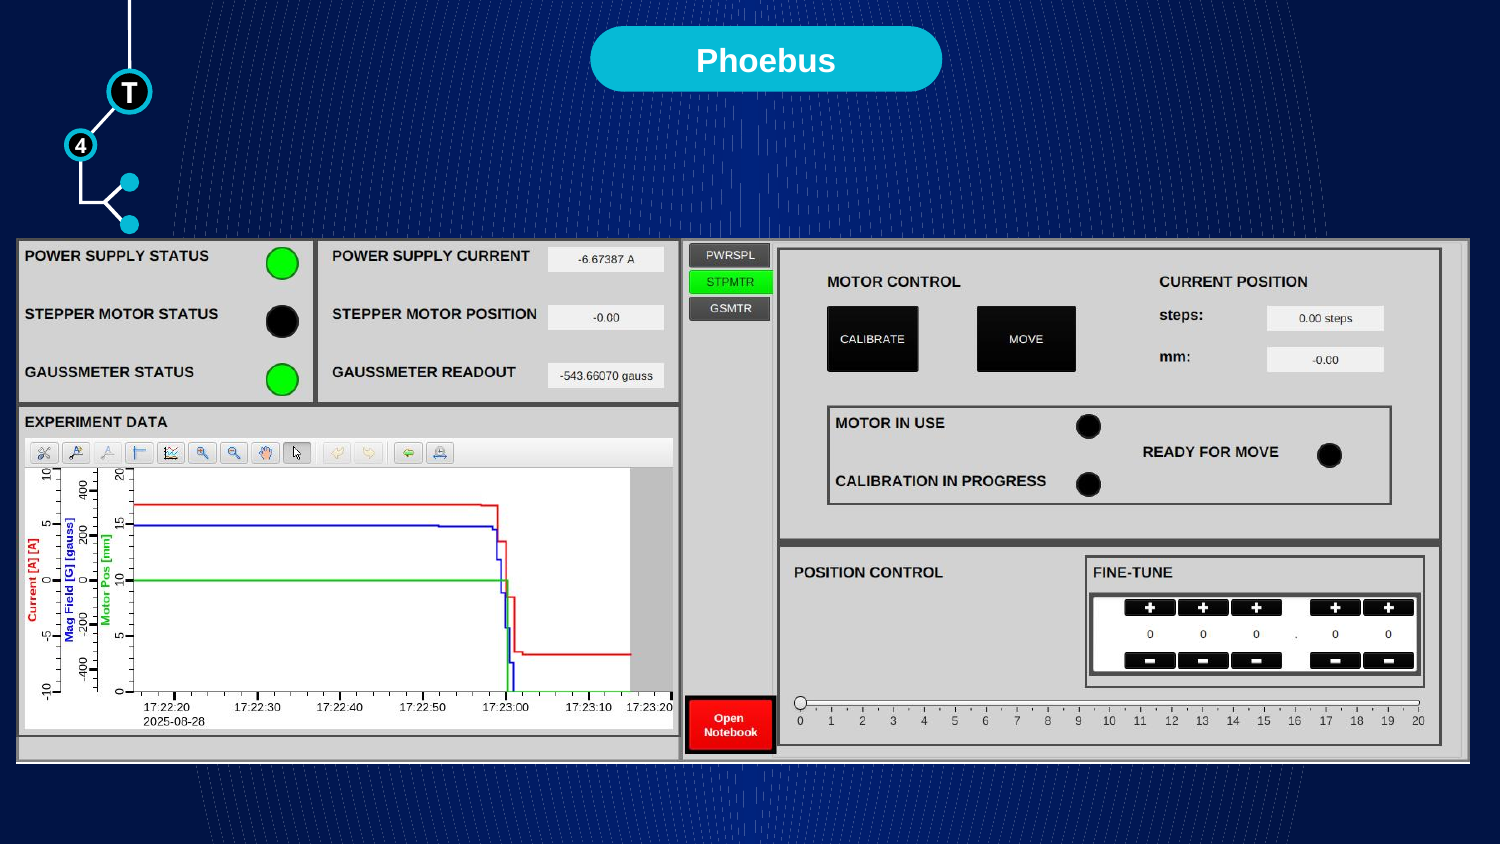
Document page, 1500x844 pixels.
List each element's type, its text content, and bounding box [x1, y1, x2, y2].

text_box Phoebus [590, 26, 943, 92]
picture [16, 238, 1470, 764]
text_box [122, 175, 137, 190]
text_box T [108, 70, 151, 113]
text_box [122, 217, 137, 232]
text_box 4 [66, 130, 95, 160]
